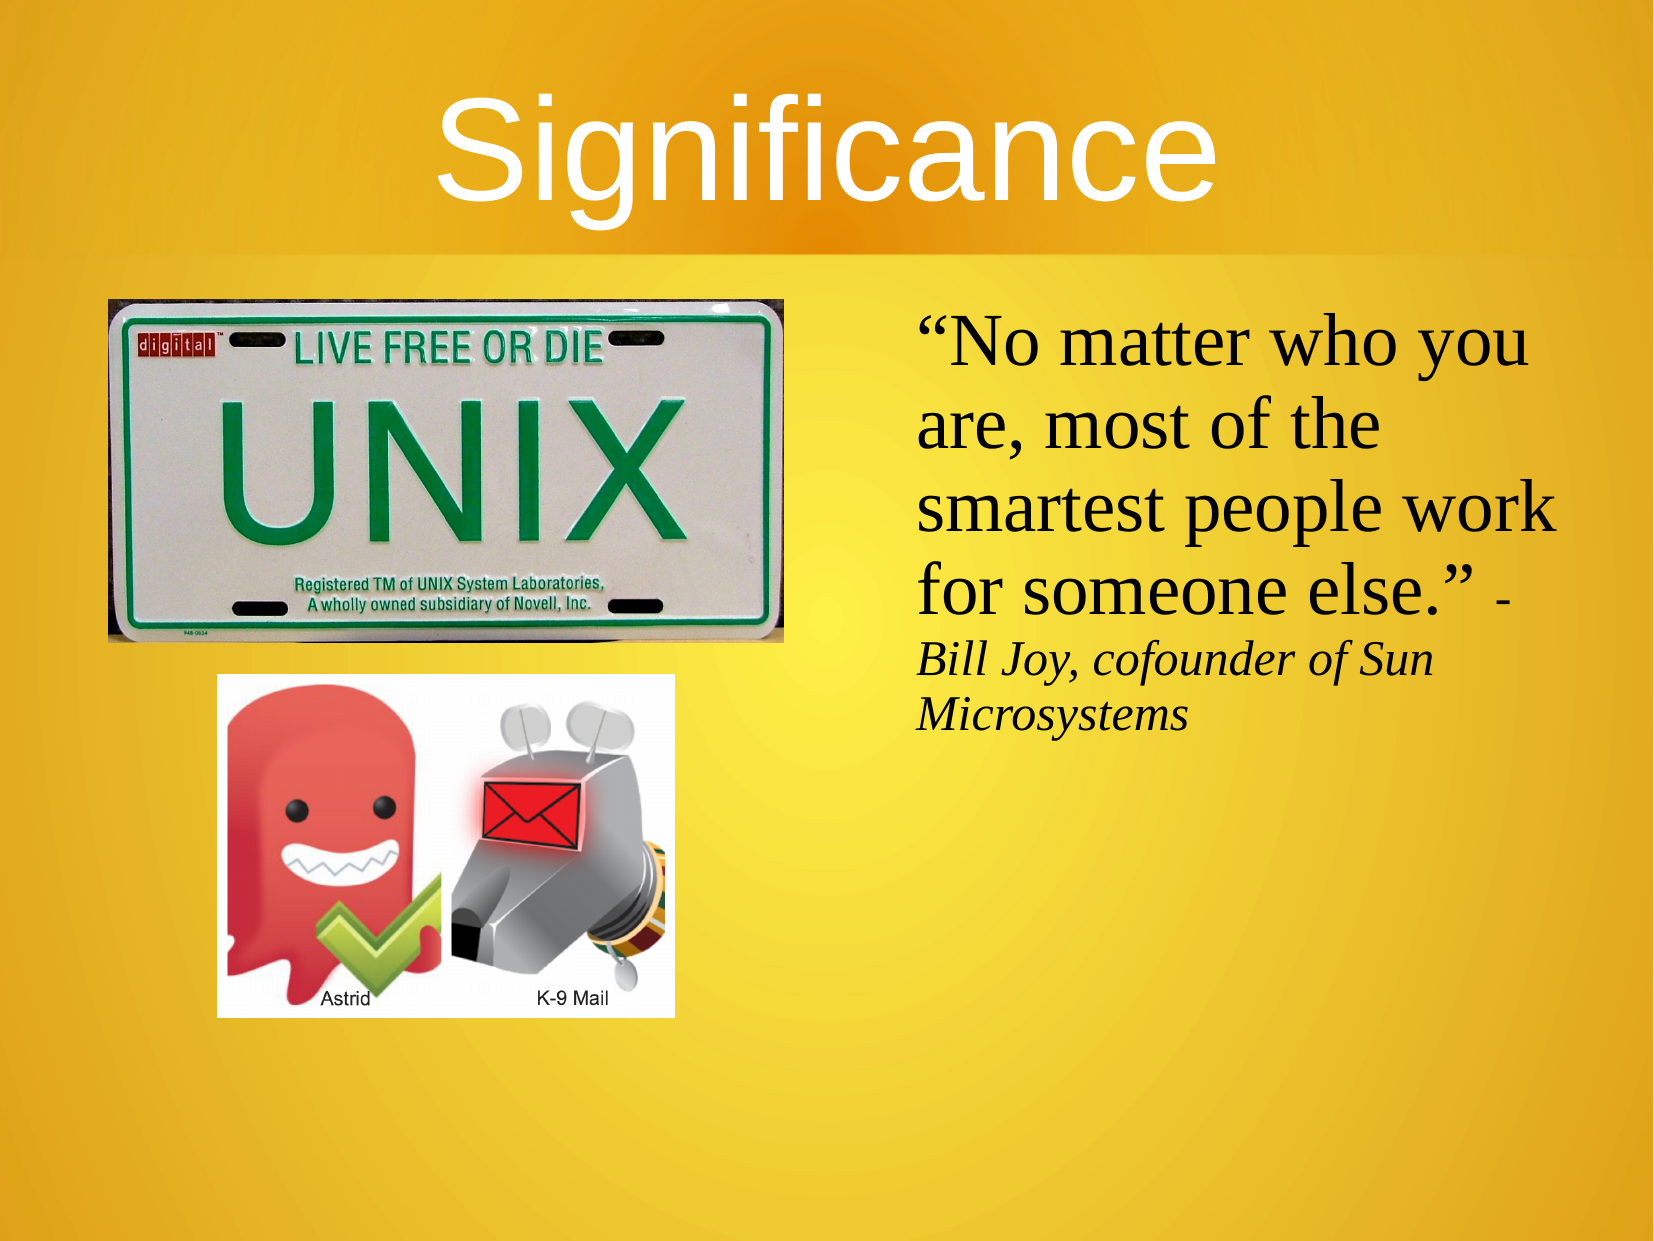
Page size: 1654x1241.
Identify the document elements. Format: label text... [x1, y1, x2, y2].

title Significance [82, 47, 1571, 252]
picture [0, 0, 1654, 1241]
list “No matter who you are, most of the smartest people work for someone else.” -Bill Joy, cofounder of Sun Microsystems [845, 299, 1572, 1019]
